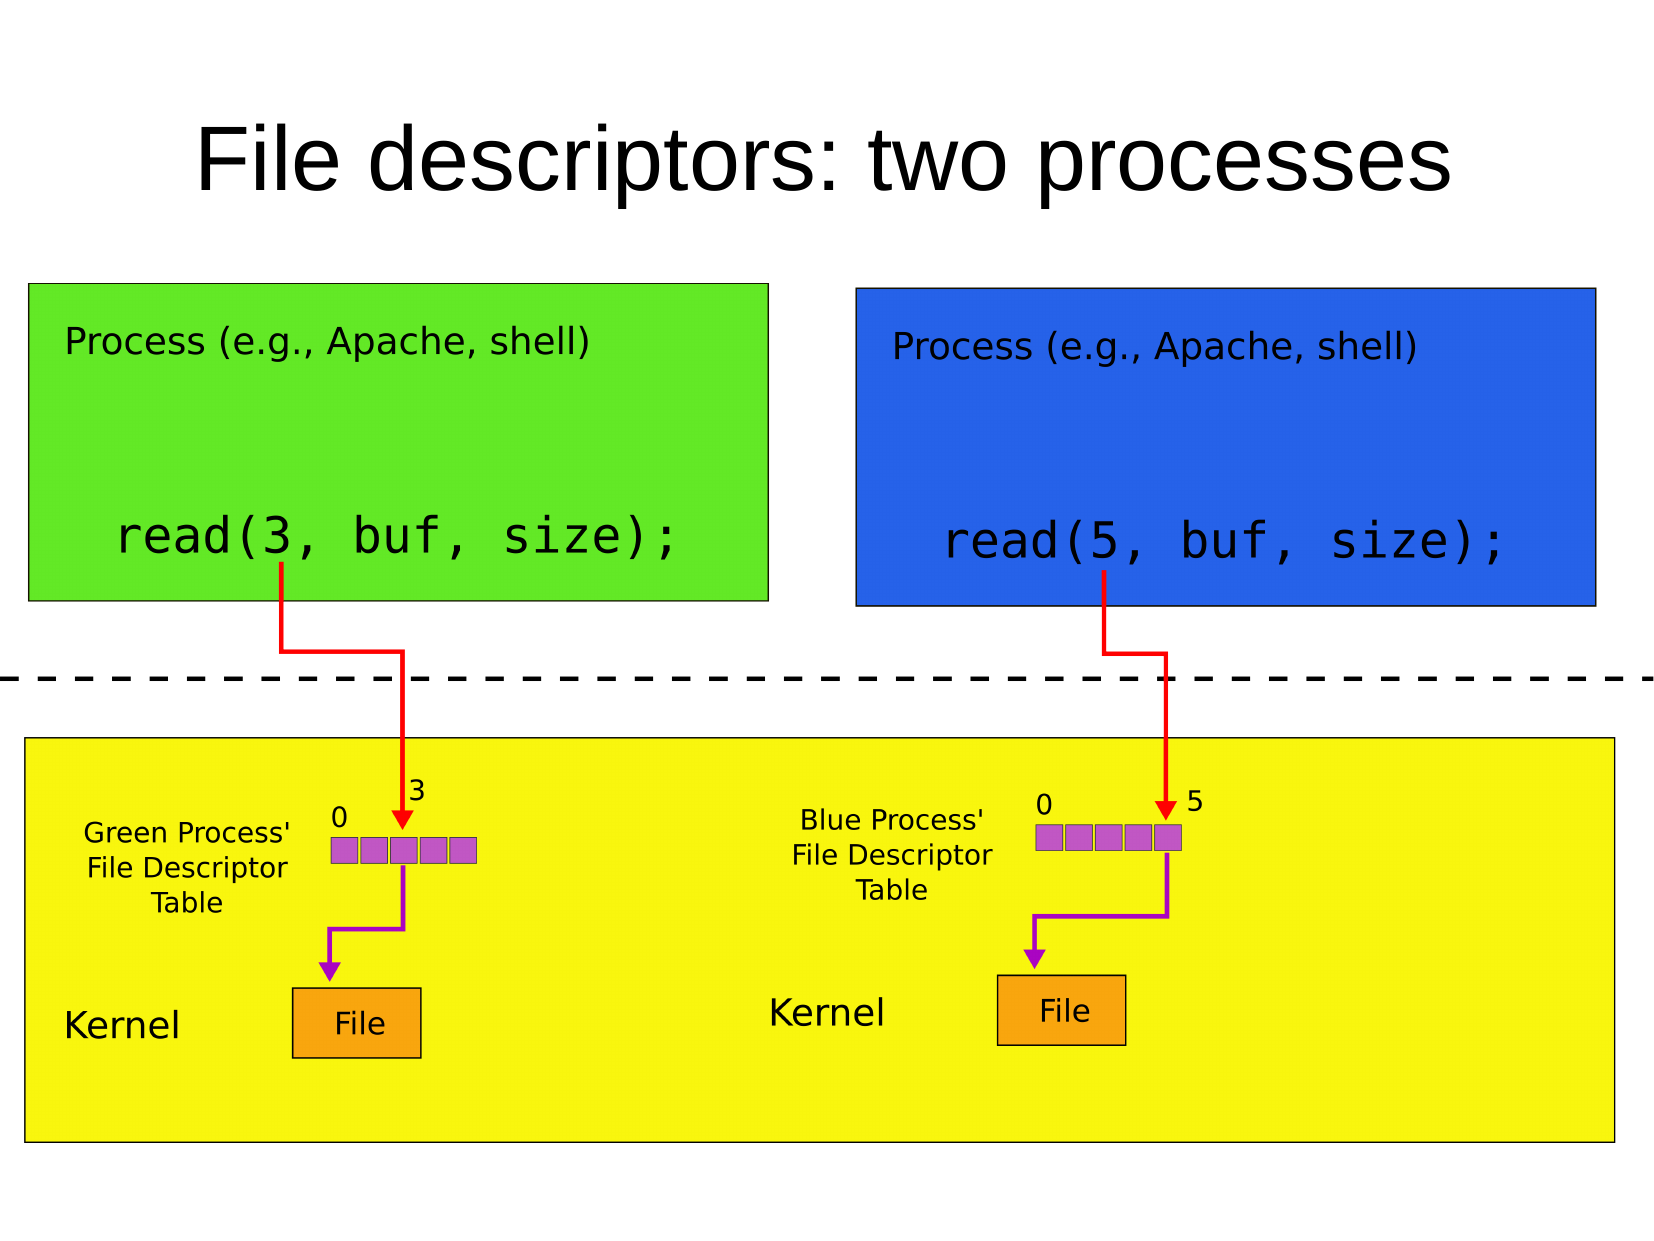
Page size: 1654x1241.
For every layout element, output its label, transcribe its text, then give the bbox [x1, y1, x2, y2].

picture [0, 283, 1654, 1143]
title File descriptors: two processes [75, 55, 1576, 263]
